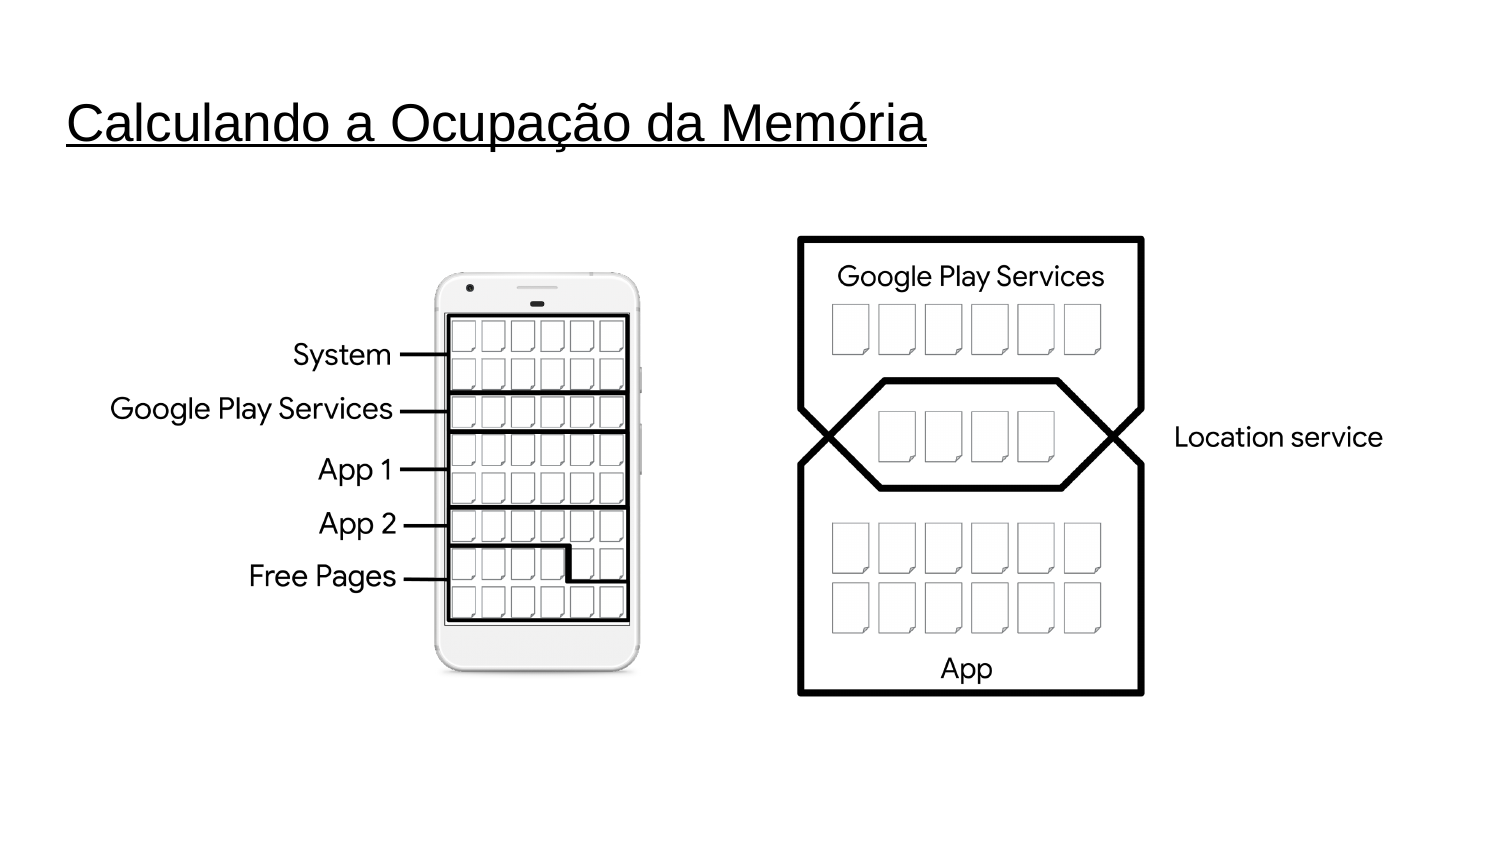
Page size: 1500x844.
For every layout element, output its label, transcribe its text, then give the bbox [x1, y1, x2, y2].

picture [784, 225, 1459, 713]
title Calculando a Ocupação da Memória [51, 72, 1449, 167]
picture [7, 231, 664, 707]
